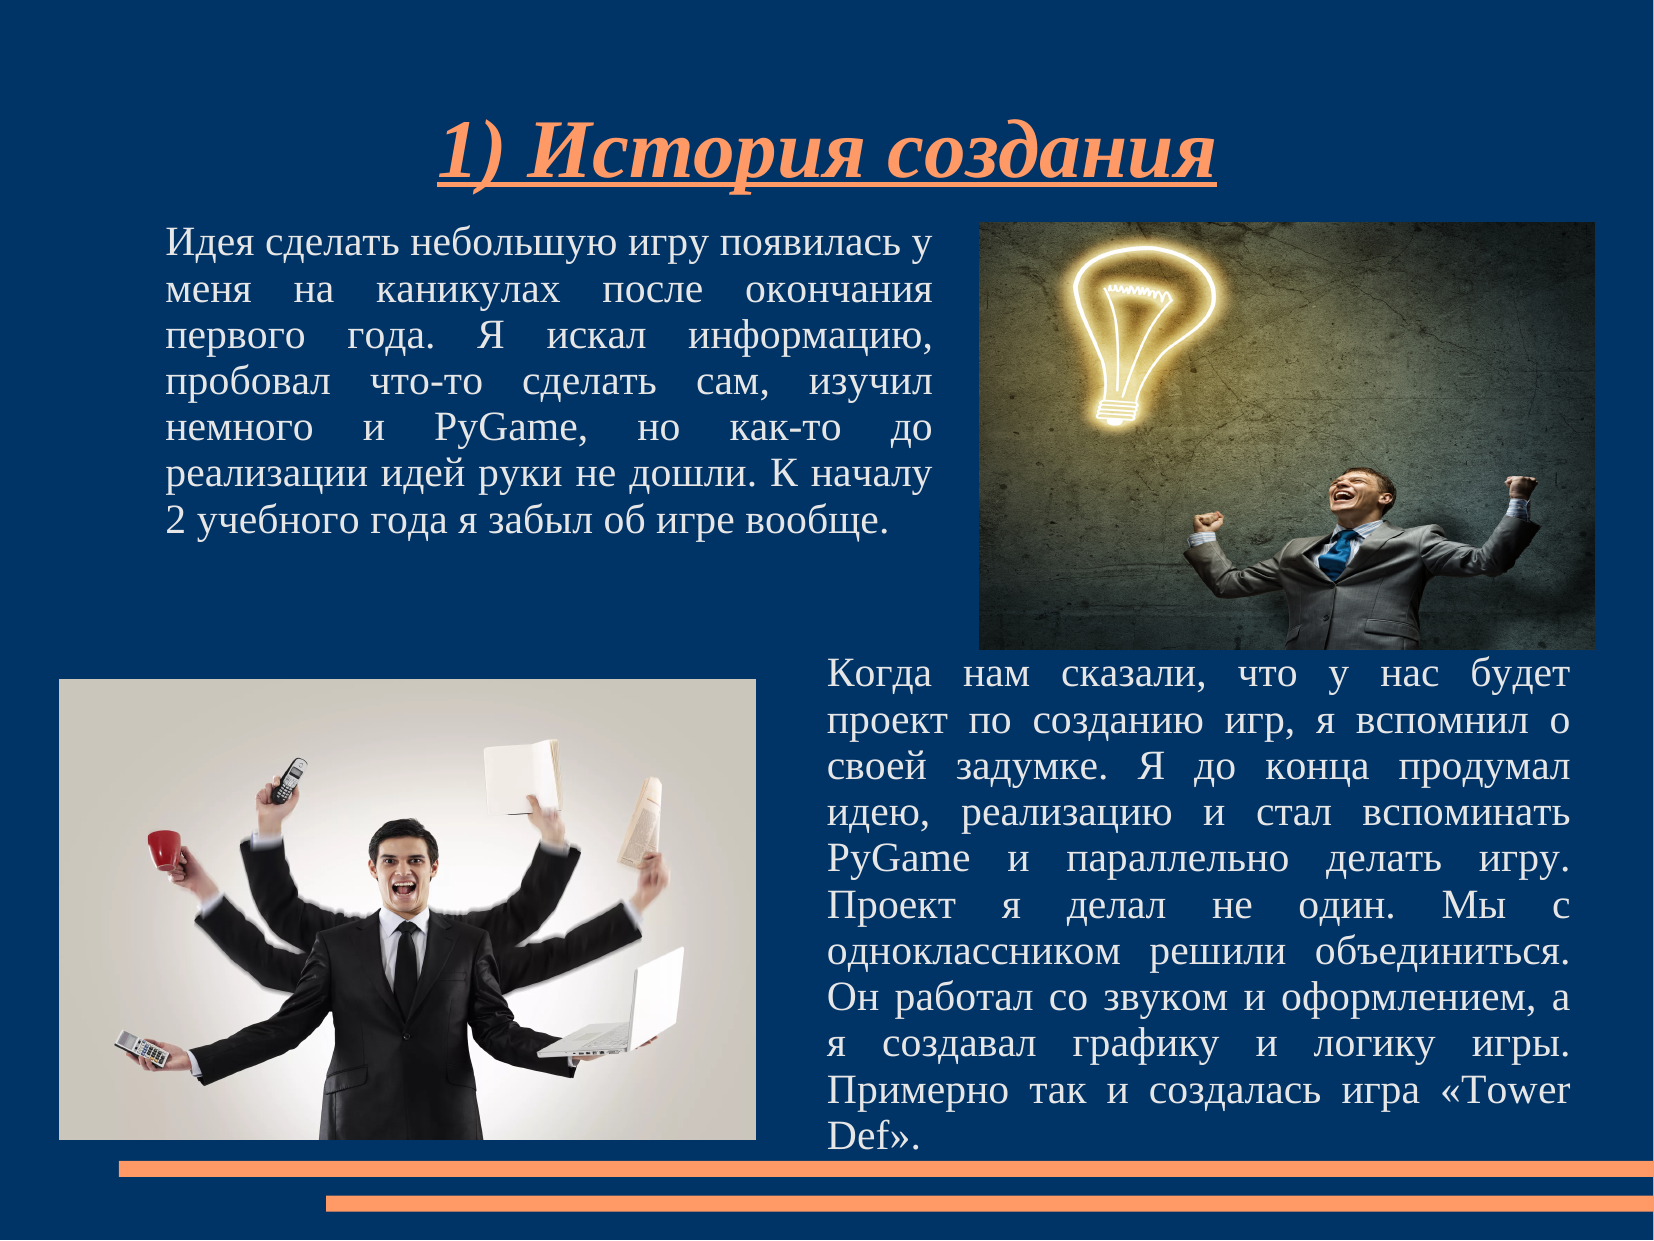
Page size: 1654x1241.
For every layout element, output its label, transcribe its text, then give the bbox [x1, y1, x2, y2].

picture [59, 679, 755, 1140]
list Идея сделать небольшую игру появилась у меня на каникулах после окончания первого года. Я искал информацию, пробовал что-то сделать сам, изучил немного и PyGame, но как-то до реализации идей руки не дошли. К началу 2 учебного года я забыл об игре вообще. [94, 218, 934, 662]
title 1) История создания [121, 46, 1534, 254]
list Когда нам сказали, что у нас будет проект по созданию игр, я вспомнил о своей задумке. Я до конца продумал идею, реализацию и стал вспоминать PyGame и параллельно делать игру. Проект я делал не один. Мы с одноклассником решили объединиться. Он работал со звуком и оформлением, а я создавал графику и логику игры. Примерно так и создалась игра «Tower Def». [755, 649, 1571, 1167]
picture [979, 222, 1595, 650]
